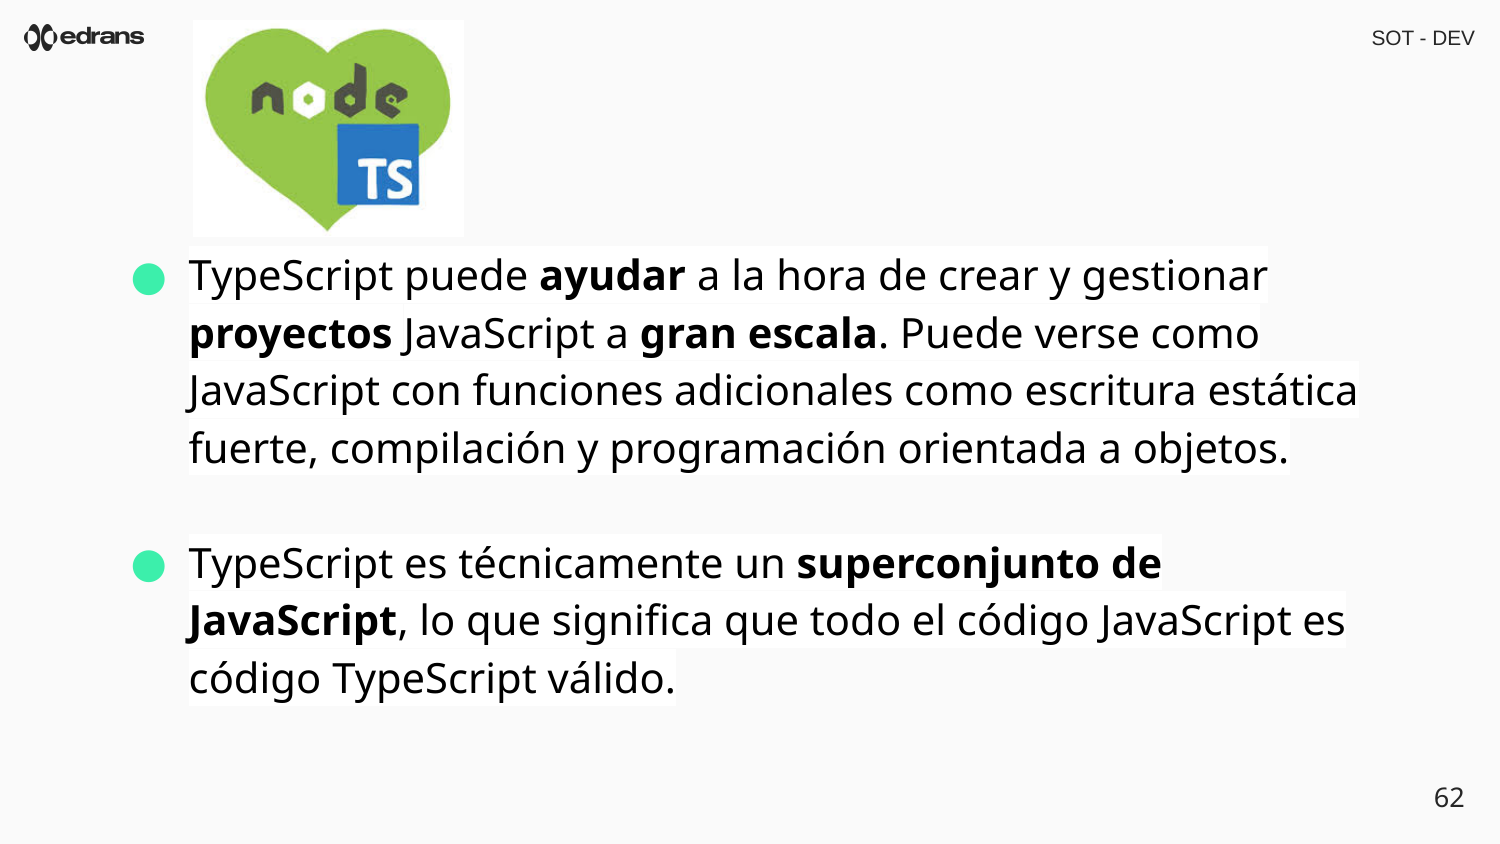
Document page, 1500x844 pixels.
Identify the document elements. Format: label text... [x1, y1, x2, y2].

slide_number <número> [1389, 764, 1480, 830]
text_box TypeScript puede ayudar a la hora de crear y gestionar proyectos JavaScript a gran escala. Puede verse como JavaScript con funciones adicionales como escritura estática fuerte, compilación y programación orientada a objetos. TypeScript es técnicamente un superconjunto de JavaScript, lo que significa que todo el código JavaScript es código TypeScript válido. [98, 226, 1403, 795]
picture [193, 20, 464, 237]
picture [24, 24, 144, 51]
text_box SOT - DEV [1266, 24, 1475, 51]
